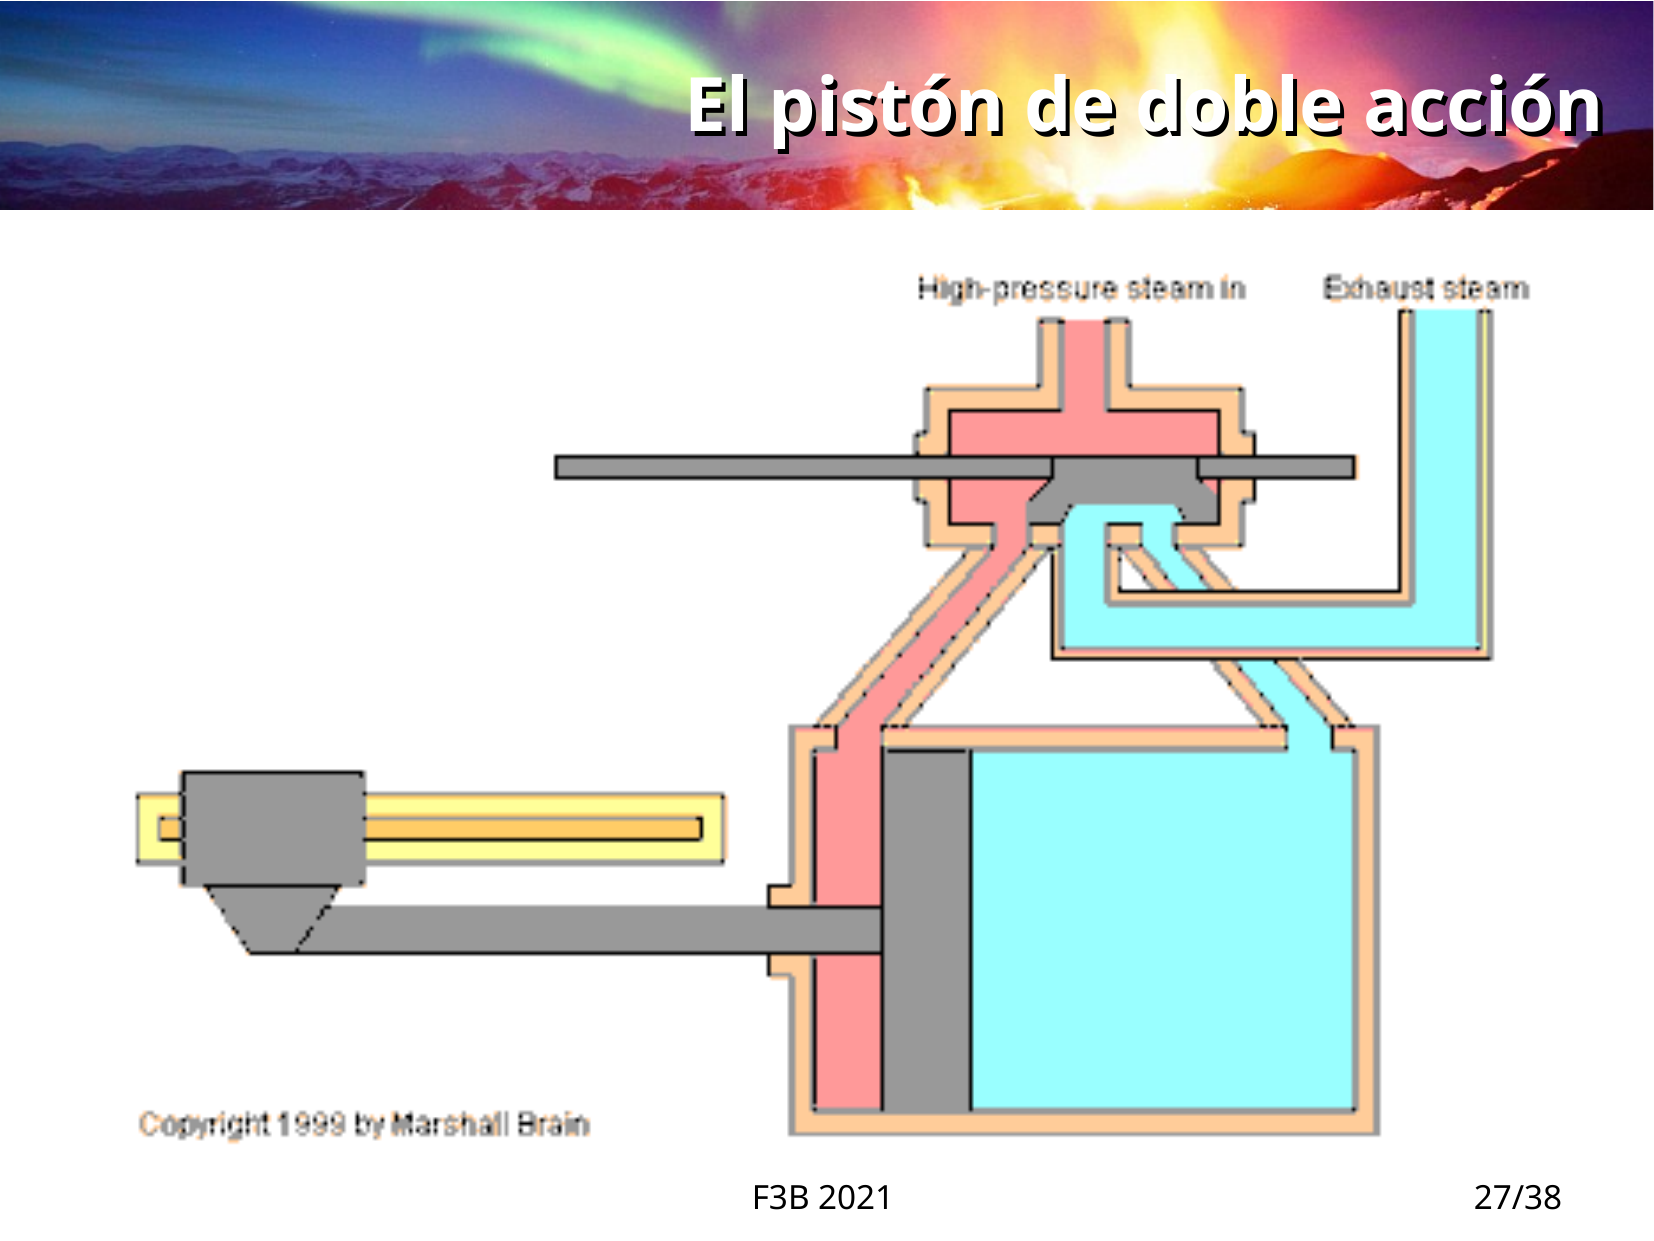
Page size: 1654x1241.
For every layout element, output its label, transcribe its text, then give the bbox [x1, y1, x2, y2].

picture [116, 254, 1534, 1156]
title El pistón de doble acción [45, 15, 1606, 191]
picture [0, 1, 1654, 210]
